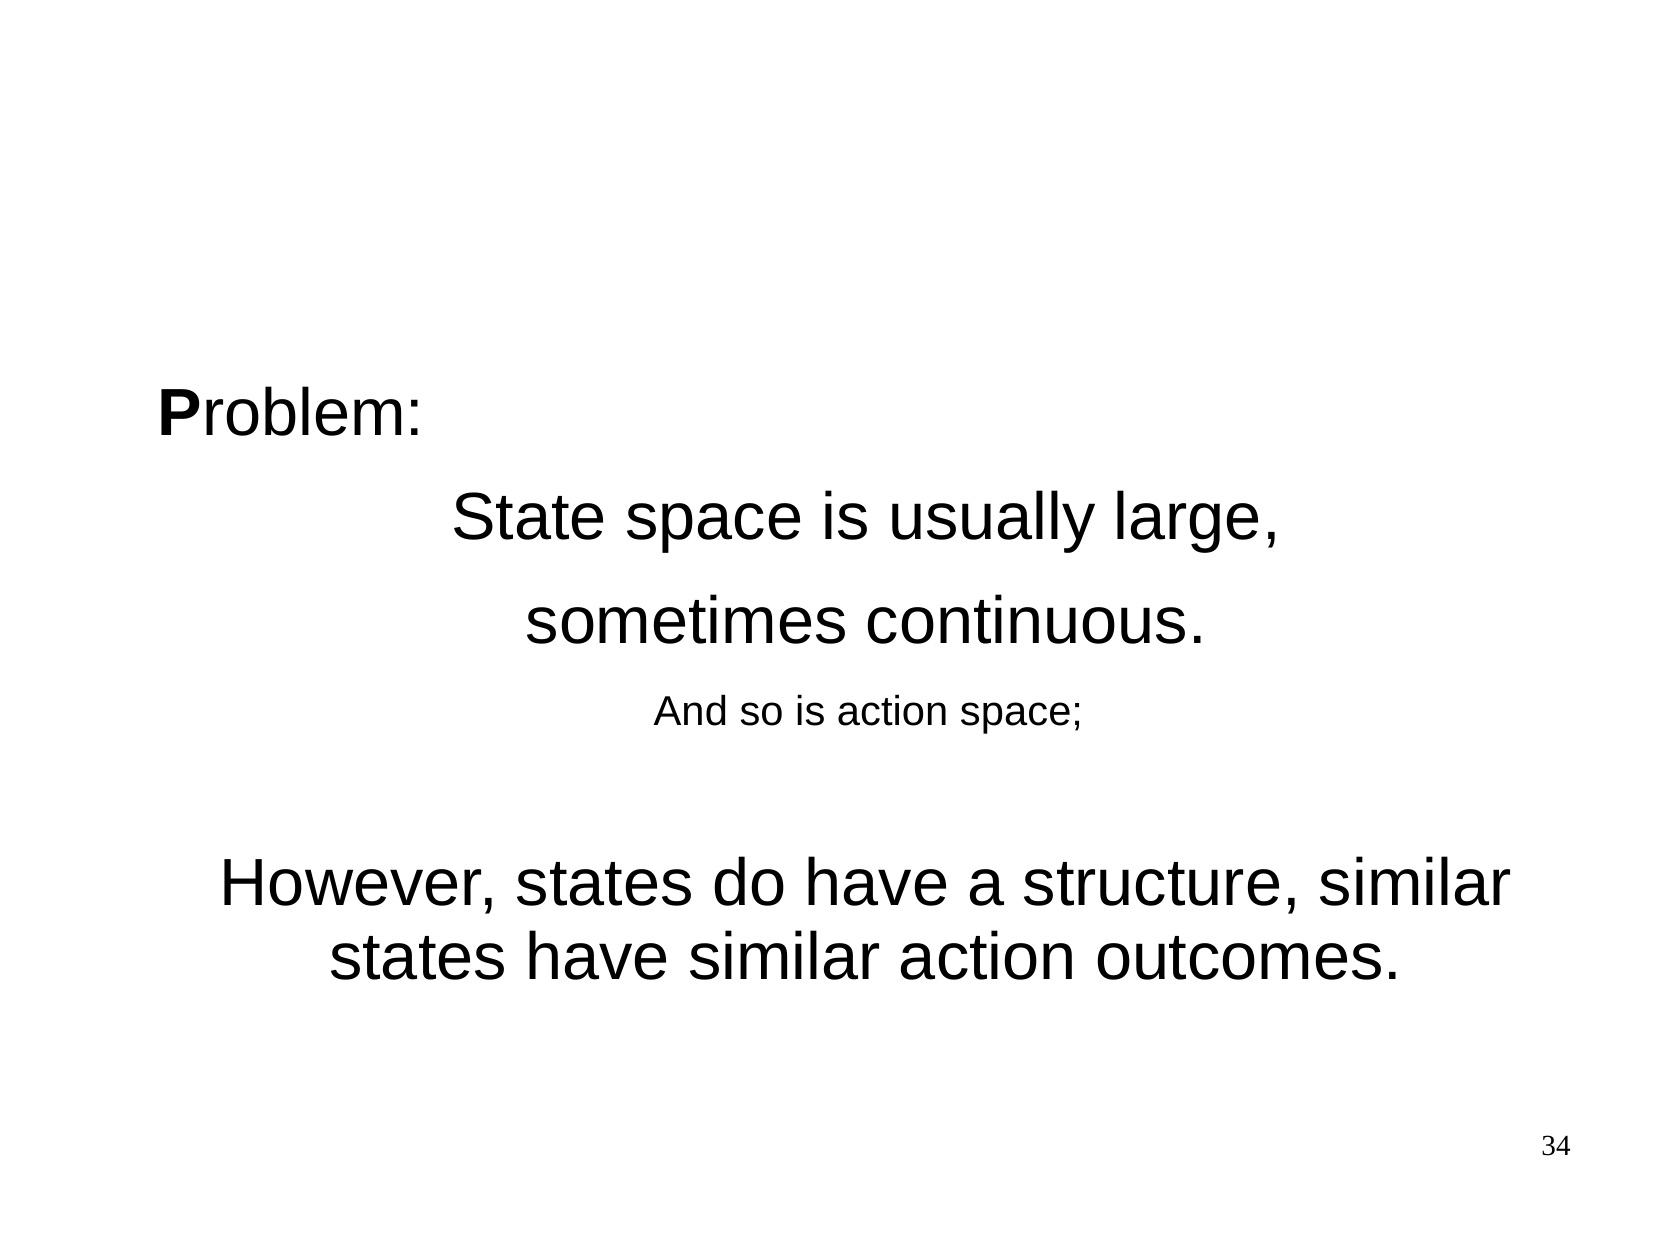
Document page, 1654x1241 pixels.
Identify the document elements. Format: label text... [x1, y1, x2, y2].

list Problem: State space is usually large, sometimes continuous. And so is action space; However, states do have a structure, similar states have similar action outcomes. [86, 375, 1576, 1081]
